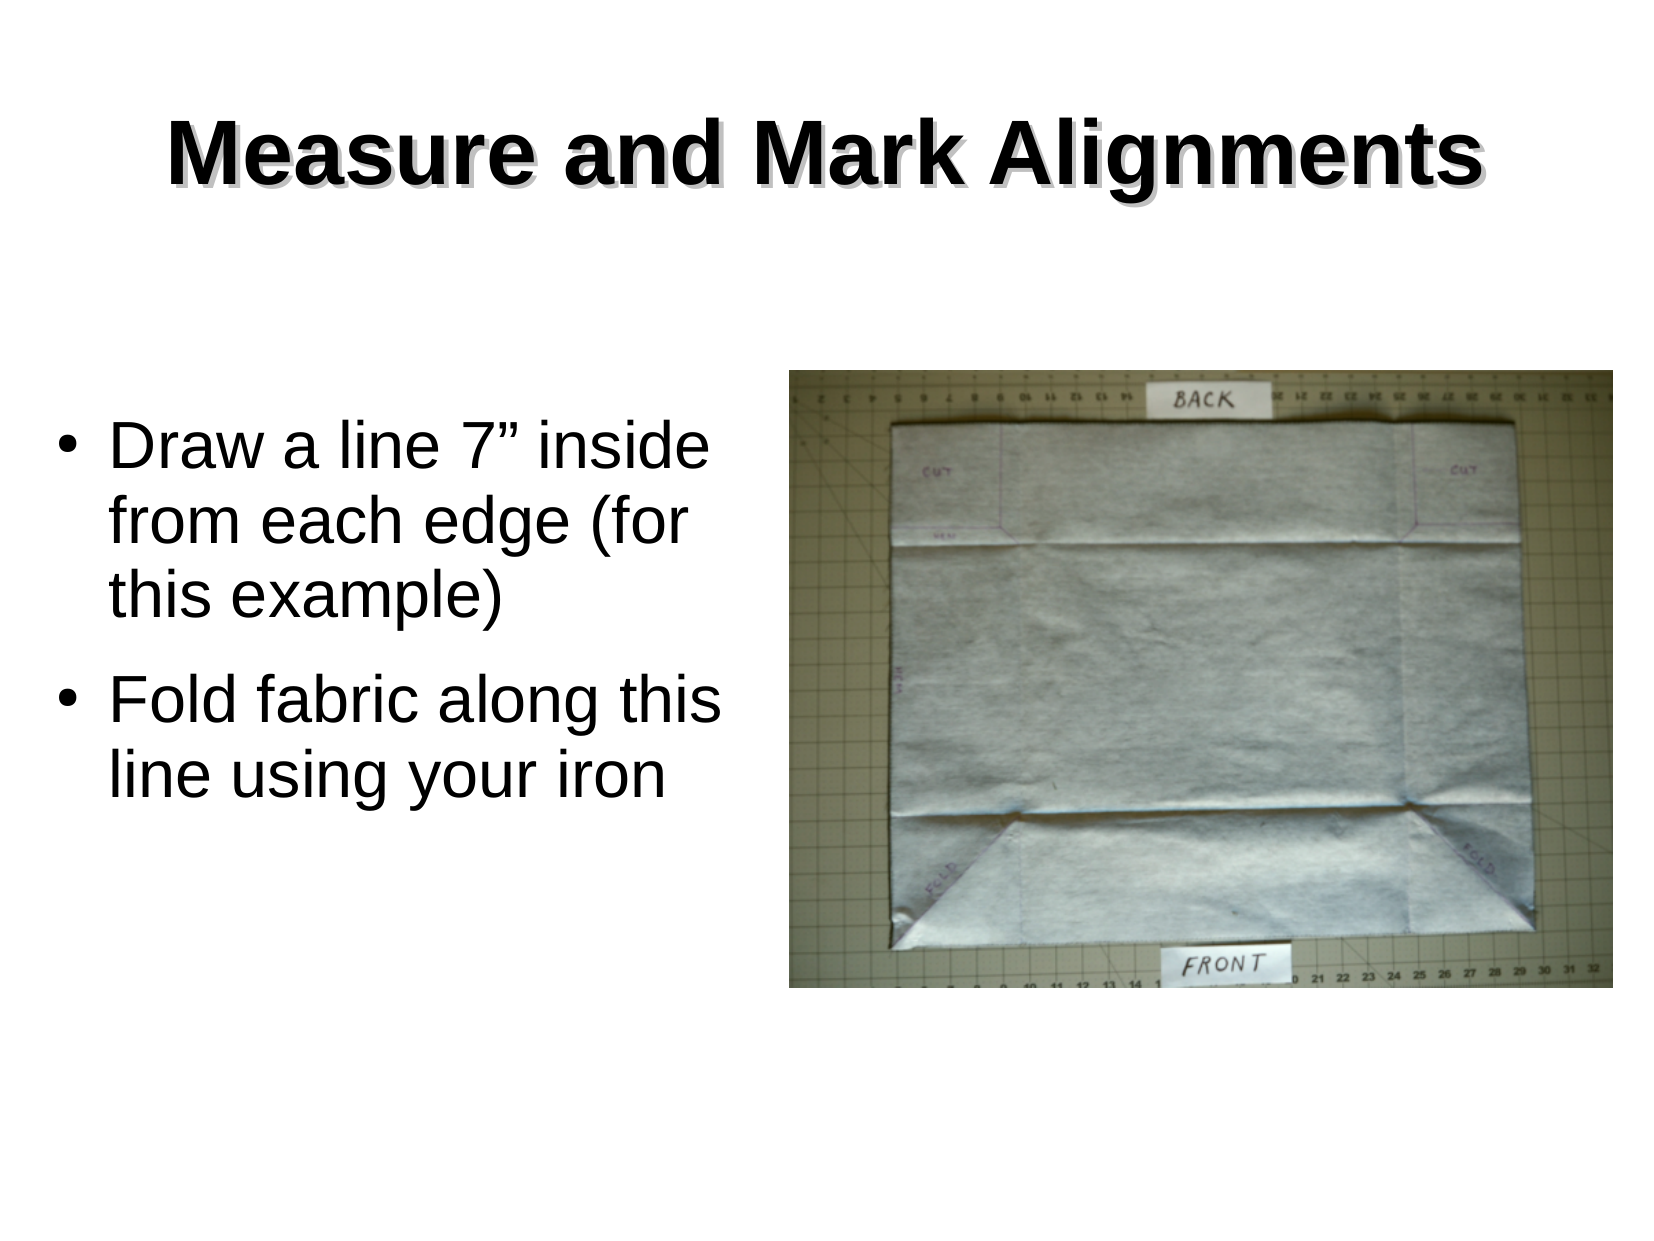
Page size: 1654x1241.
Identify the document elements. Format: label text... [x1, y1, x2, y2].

picture [789, 370, 1613, 988]
list Draw a line 7” inside from each edge (for this example) Fold fabric along this line using your iron [38, 408, 743, 893]
title Measure and Mark Alignments [82, 49, 1571, 257]
